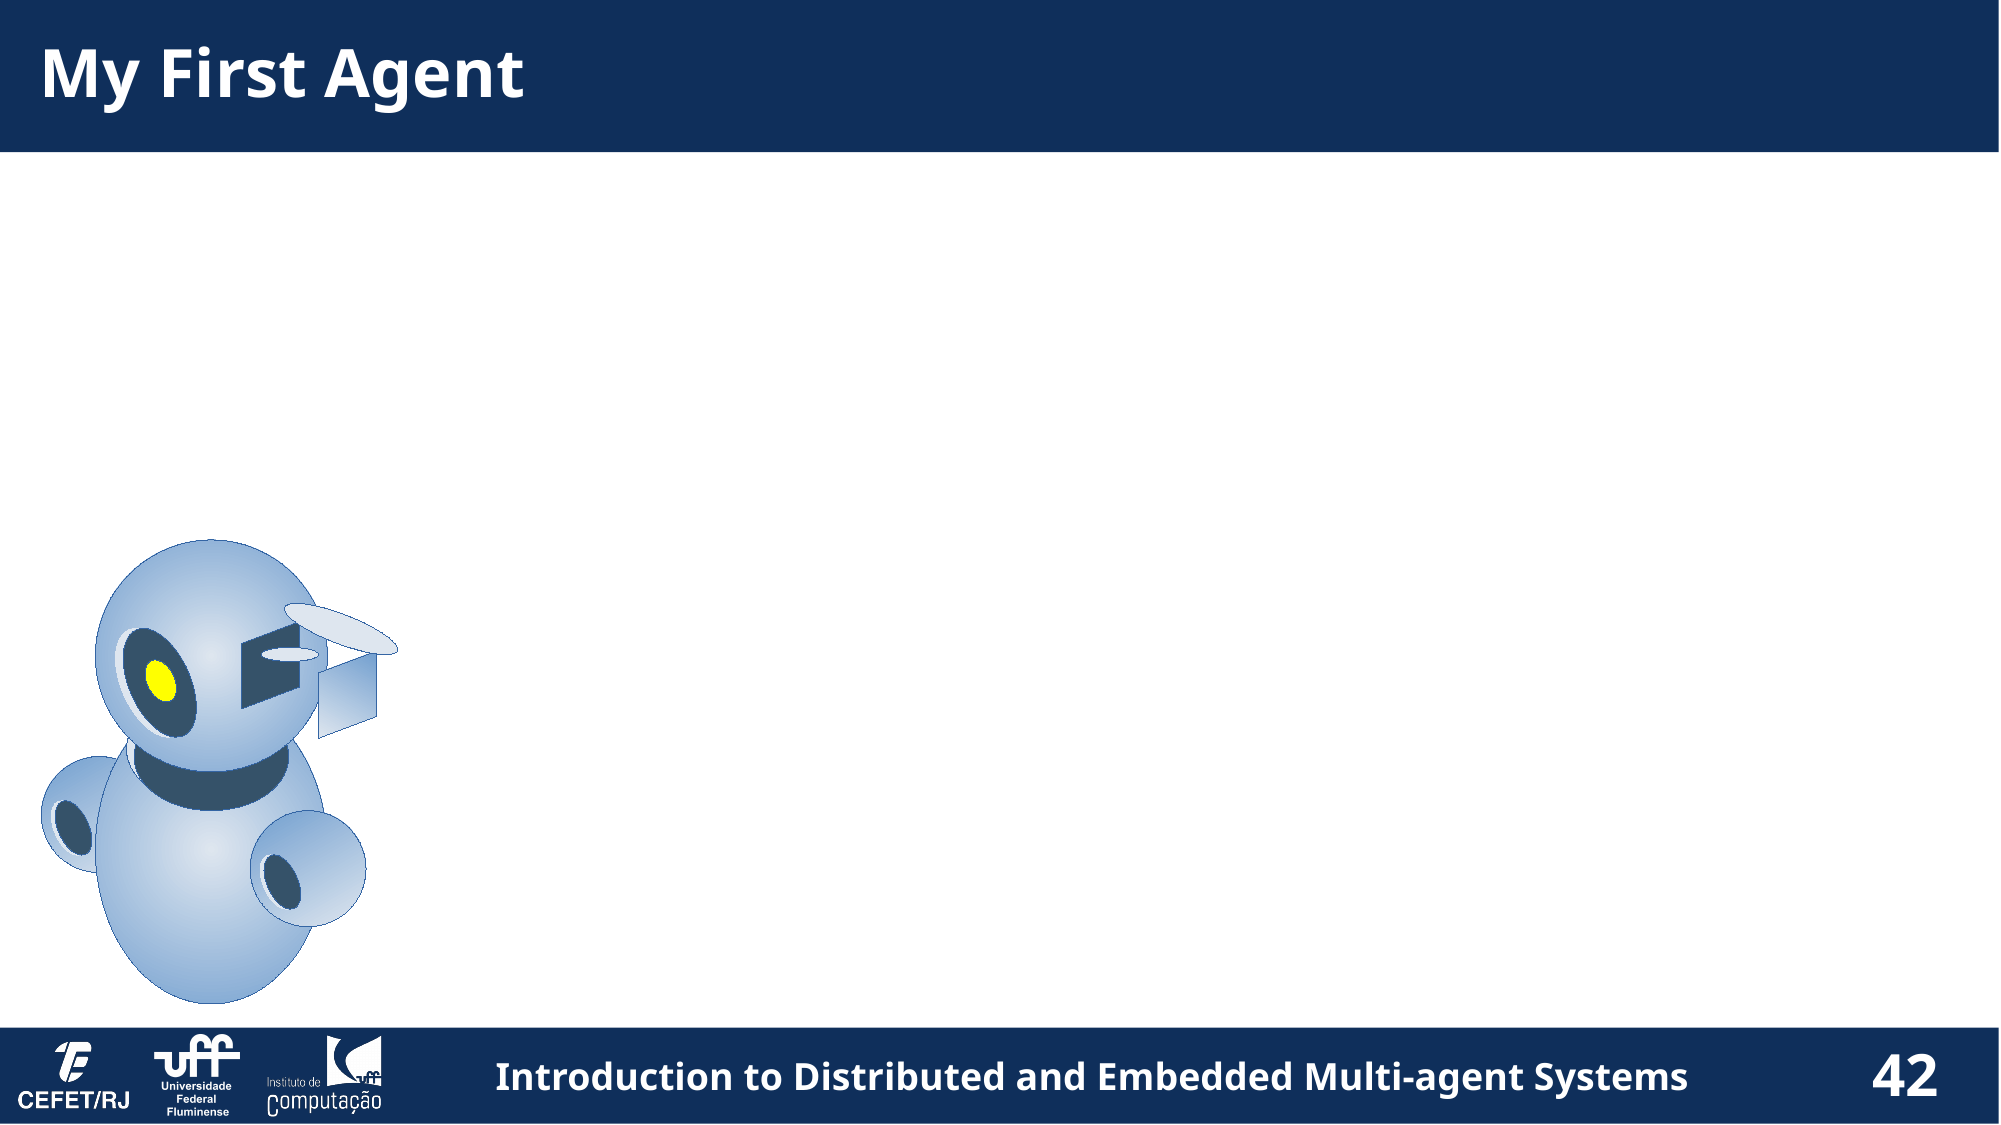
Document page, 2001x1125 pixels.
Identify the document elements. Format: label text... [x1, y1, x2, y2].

picture [265, 1033, 383, 1117]
picture [153, 1033, 241, 1121]
text_box [41, 539, 398, 1004]
text_box My First Agent [25, 23, 1999, 119]
picture [18, 1021, 129, 1125]
